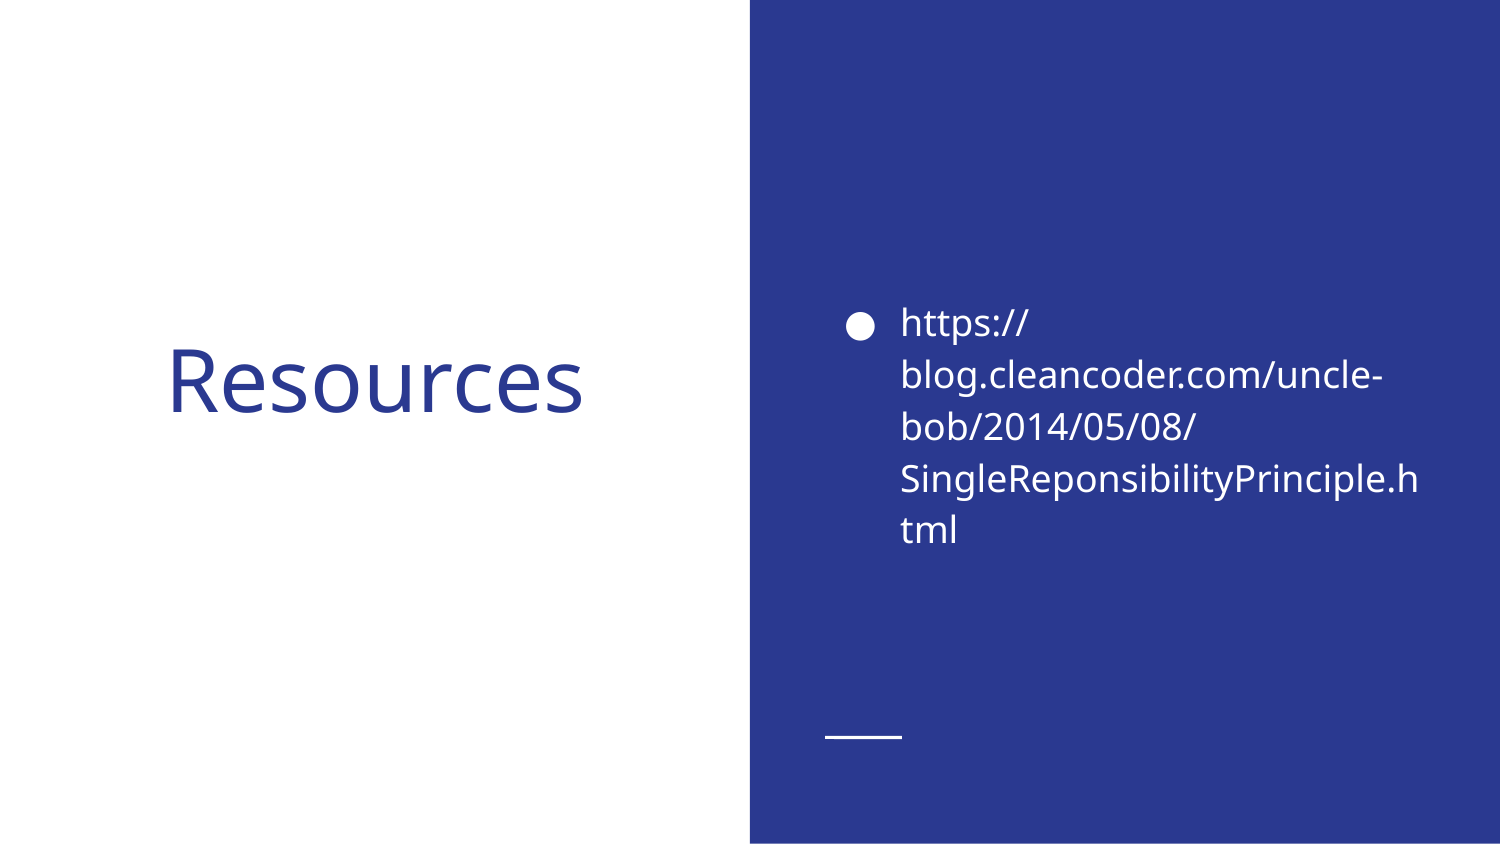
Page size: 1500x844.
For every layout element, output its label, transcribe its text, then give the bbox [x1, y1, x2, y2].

list https://blog.cleancoder.com/uncle-bob/2014/05/08/SingleReponsibilityPrinciple.html [810, 118, 1440, 725]
title Resources [43, 188, 708, 446]
